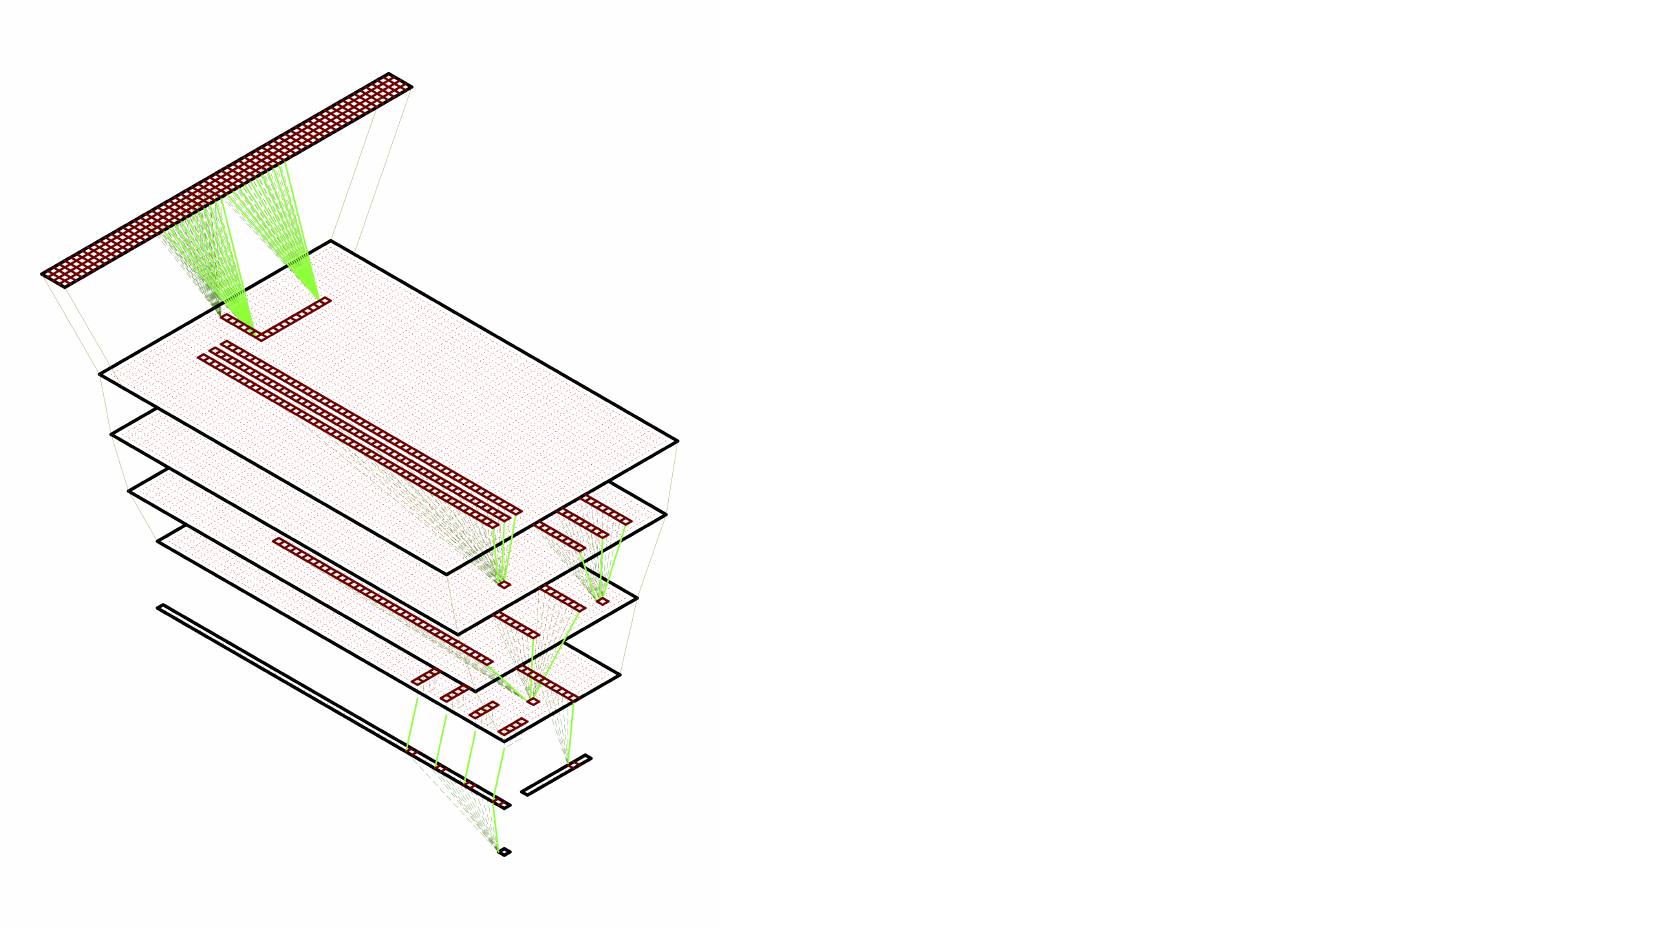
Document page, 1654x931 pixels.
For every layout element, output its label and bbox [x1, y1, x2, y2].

picture [0, 0, 719, 930]
